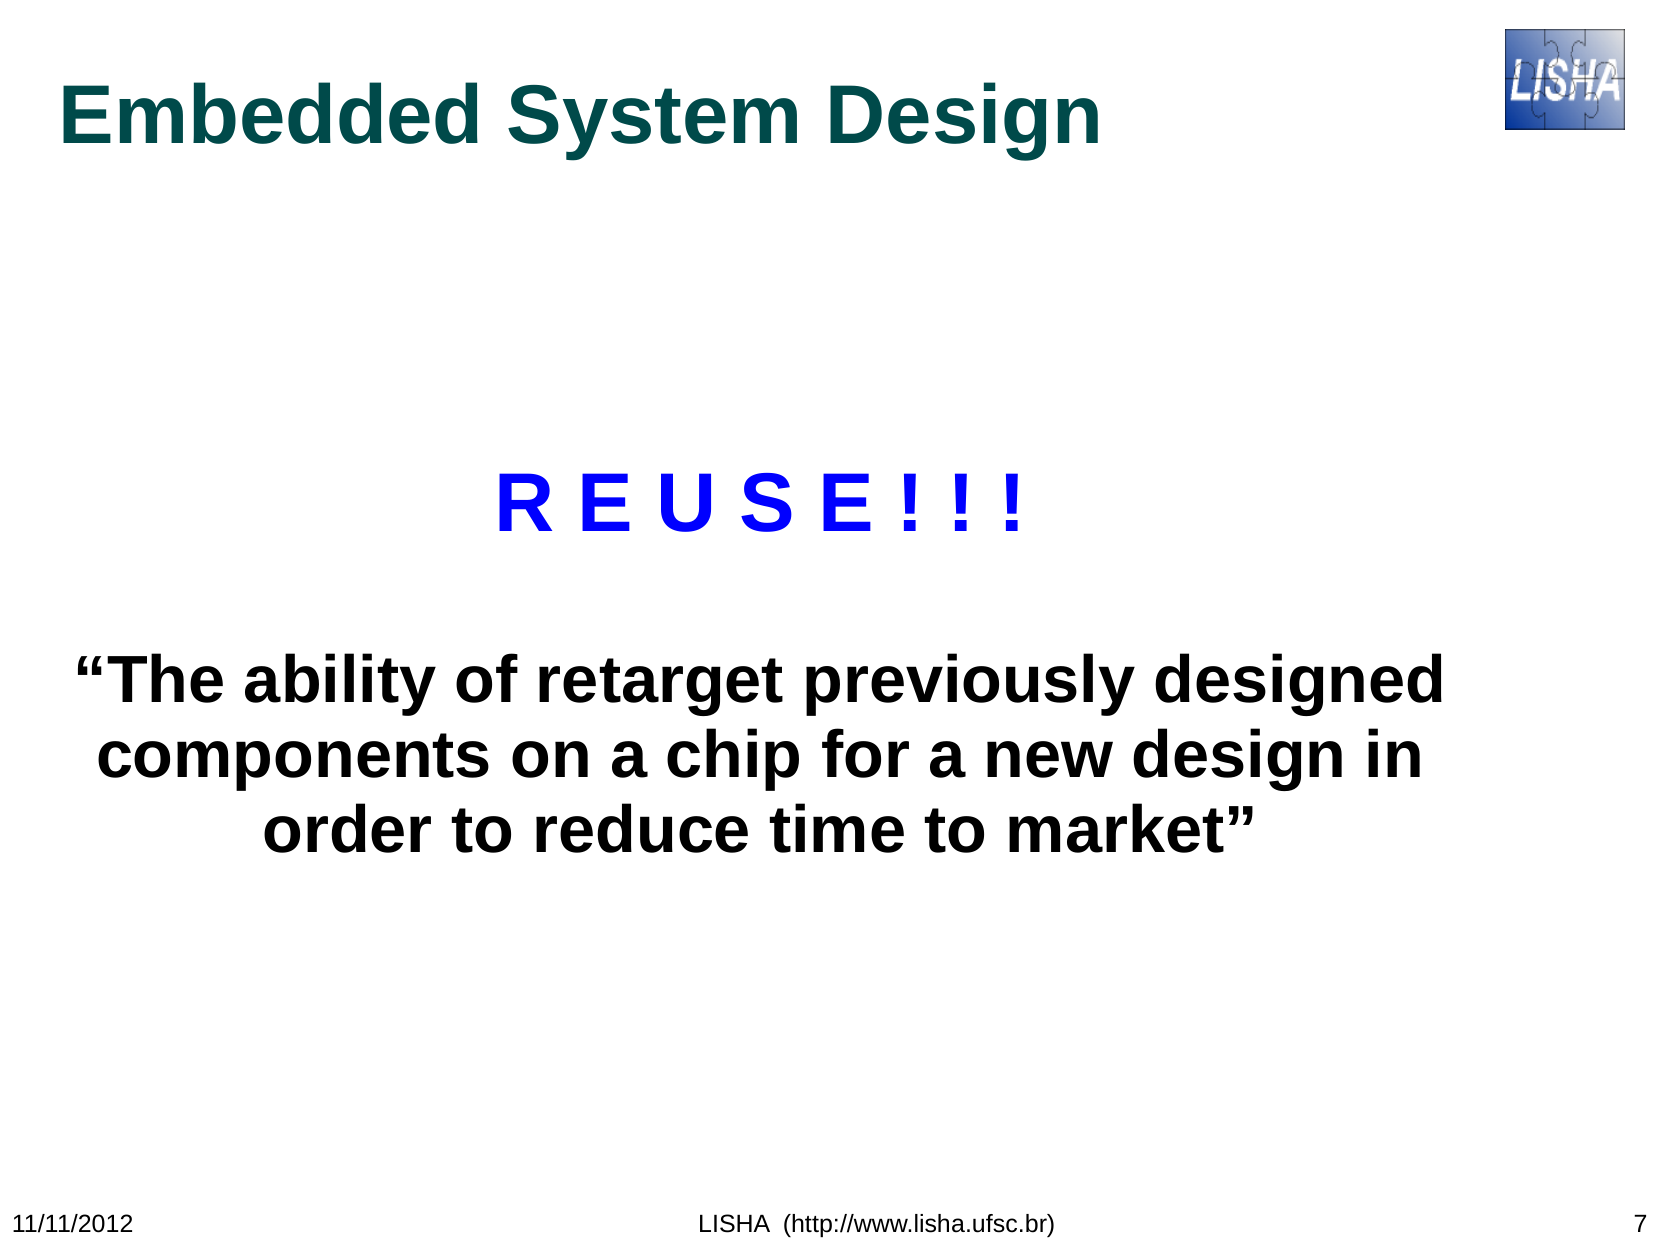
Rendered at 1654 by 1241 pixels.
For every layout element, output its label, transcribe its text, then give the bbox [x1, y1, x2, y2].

title R E U S E ! ! ! “The ability of retarget previously designed components on a chip for a new design in order to reduce time to market” [58, 395, 1463, 928]
title Embedded System Design [58, 11, 1463, 219]
picture [1505, 29, 1625, 130]
